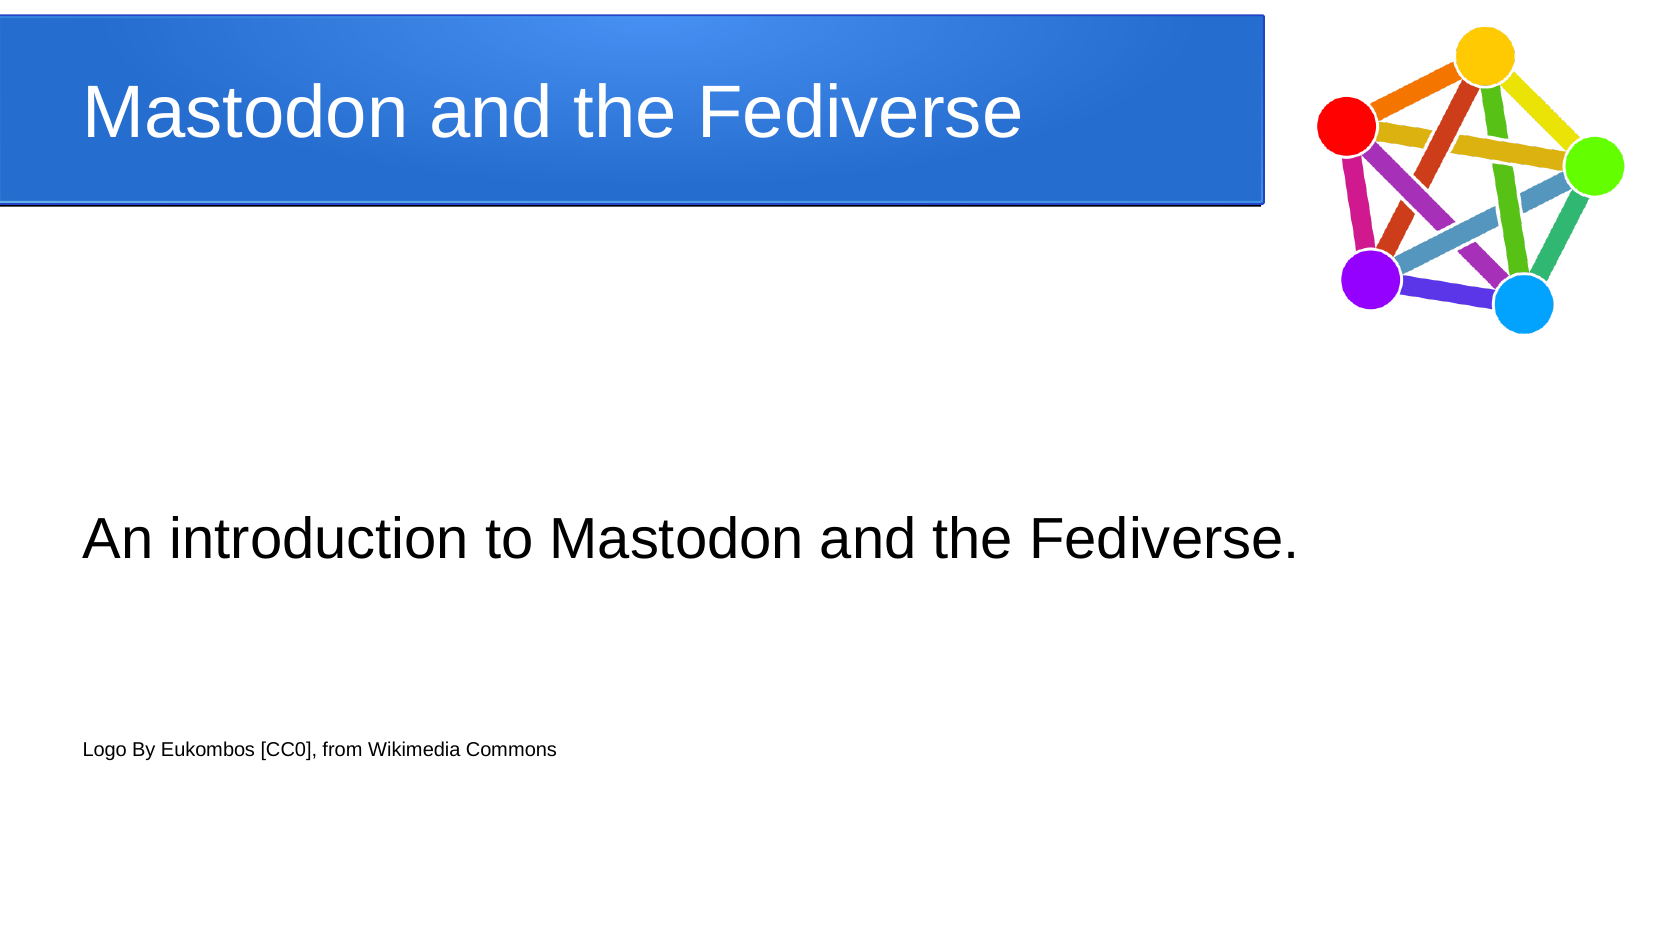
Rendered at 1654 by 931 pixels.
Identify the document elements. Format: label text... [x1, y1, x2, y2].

picture [1290, 12, 1638, 361]
title Mastodon and the Fediverse [82, 35, 1235, 189]
list An introduction to Mastodon and the Fediverse. Logo By Eukombos [CC0], from Wikimedia Commons [82, 506, 1571, 764]
